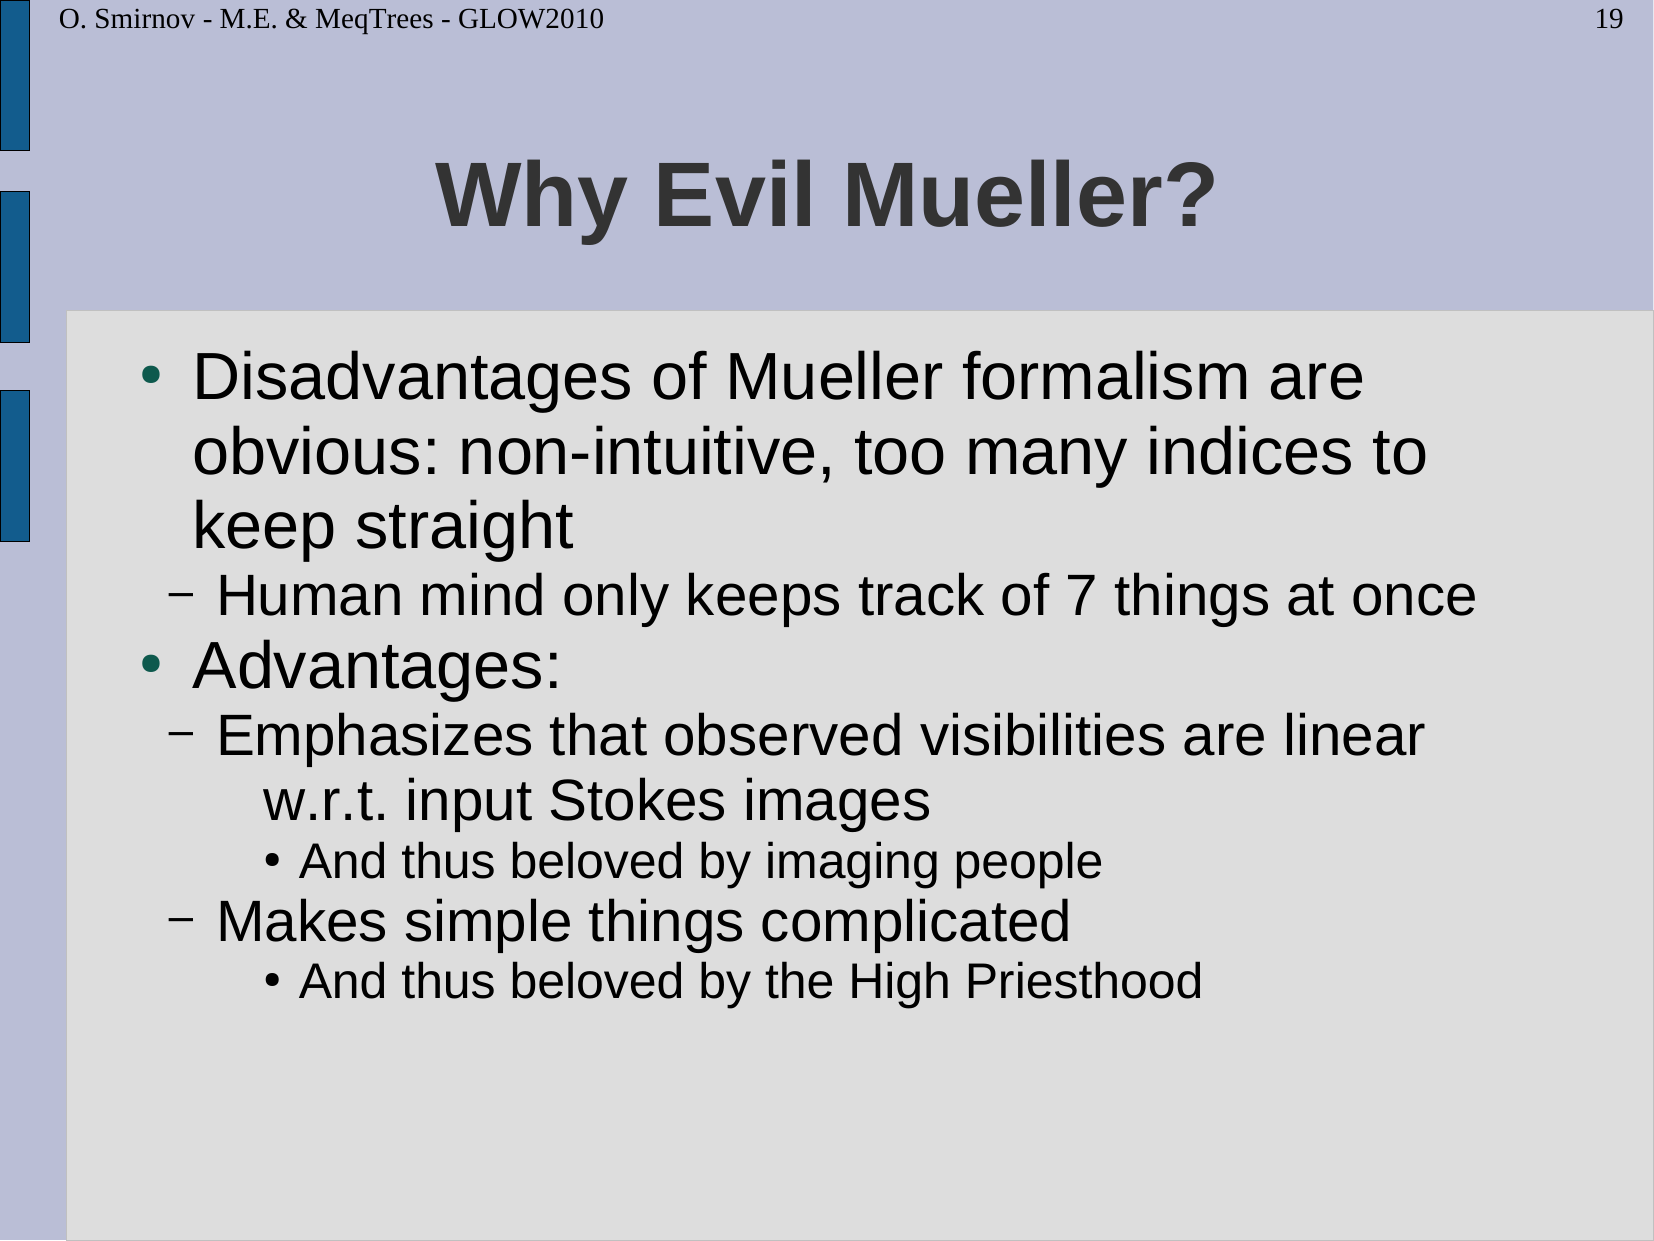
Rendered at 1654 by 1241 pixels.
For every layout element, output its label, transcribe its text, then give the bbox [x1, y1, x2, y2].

title Why Evil Mueller? [121, 98, 1534, 291]
list Disadvantages of Mueller formalism are obvious: non-intuitive, too many indices to keep straight Human mind only keeps track of 7 things at once Advantages: Emphasizes that observed visibilities are linear w.r.t. input Stokes images And thus beloved by imaging people Makes simple things complicated And thus beloved by the High Priesthood [121, 338, 1534, 1143]
